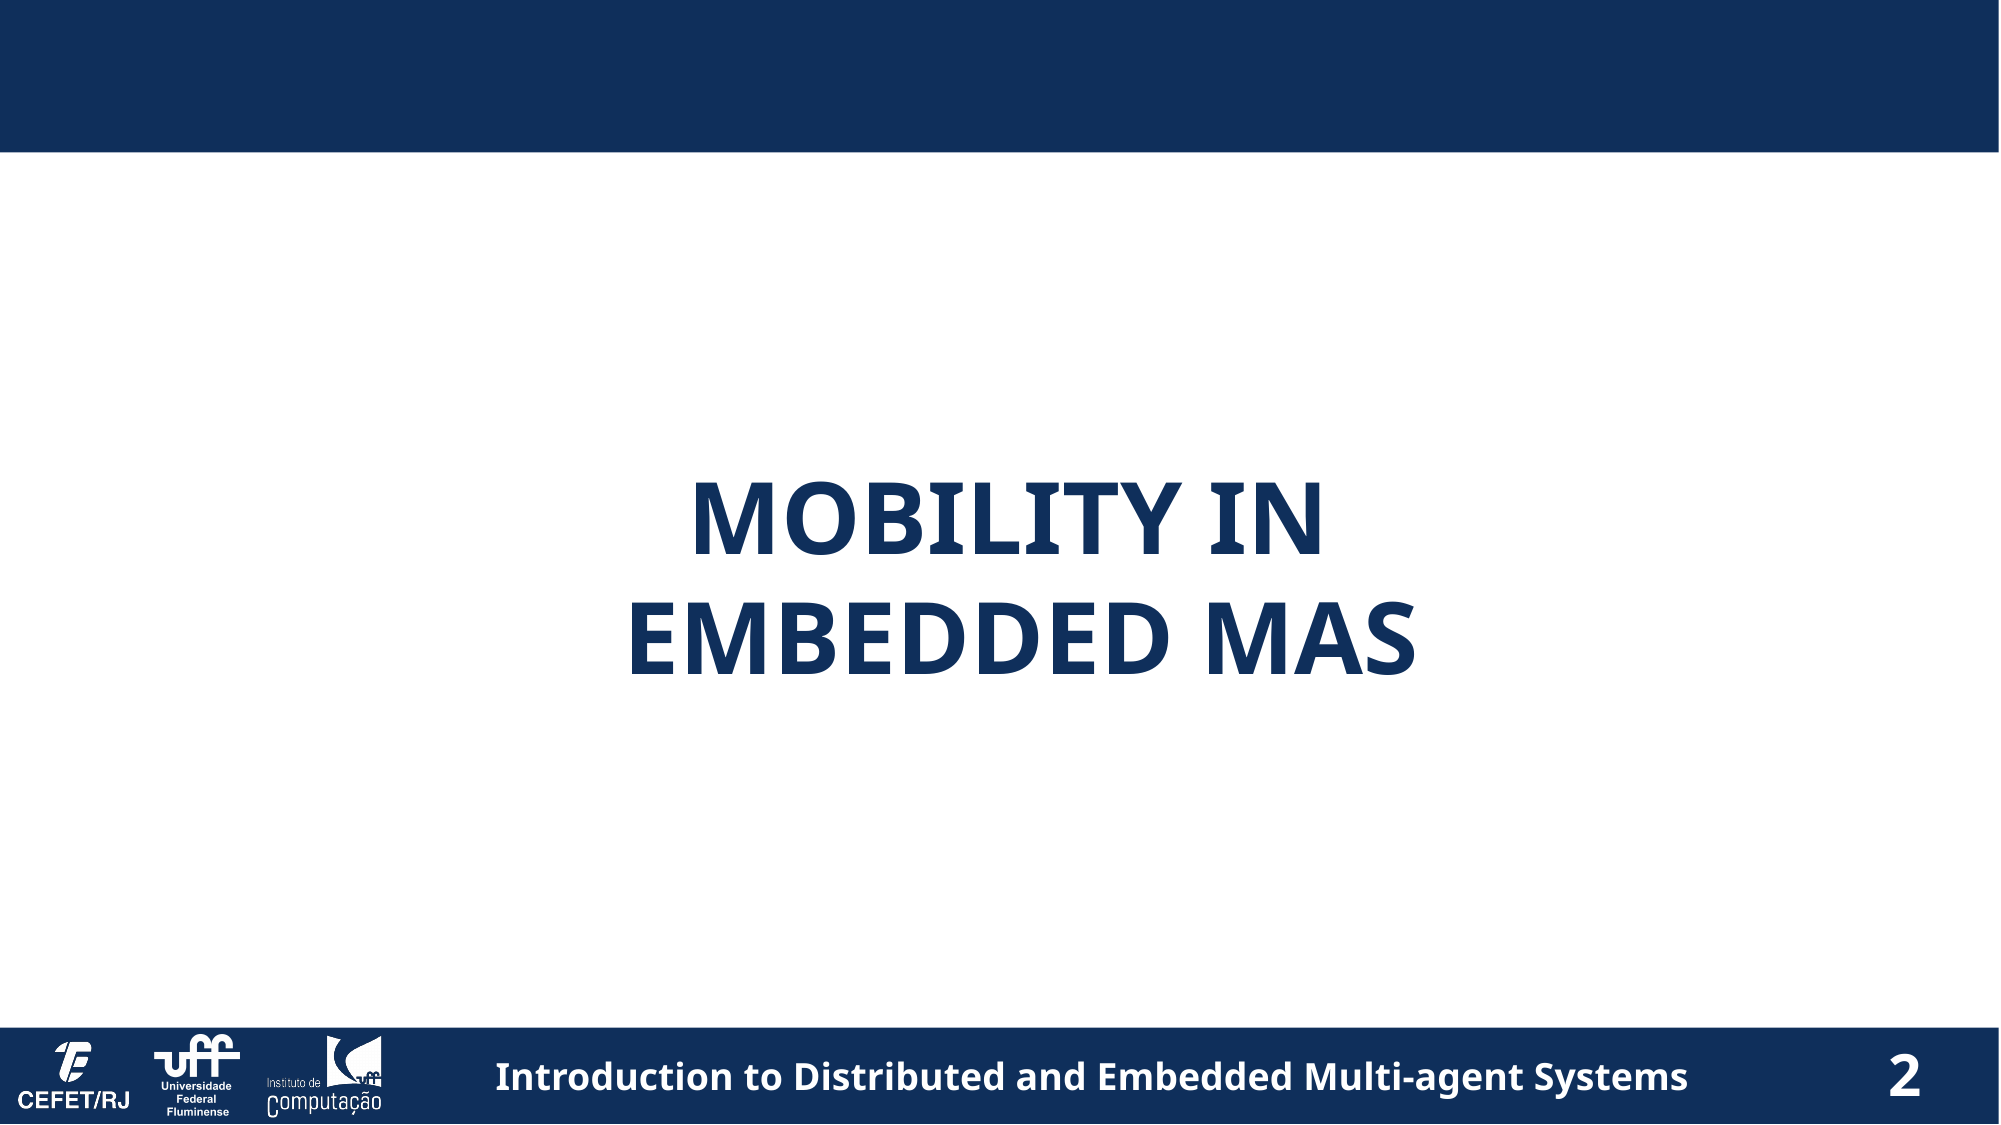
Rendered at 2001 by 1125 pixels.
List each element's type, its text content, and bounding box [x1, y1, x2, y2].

picture [153, 1033, 241, 1121]
picture [18, 1021, 129, 1125]
picture [265, 1033, 383, 1118]
text_box MOBILITY IN EMBEDDED MAS [224, 447, 1818, 702]
